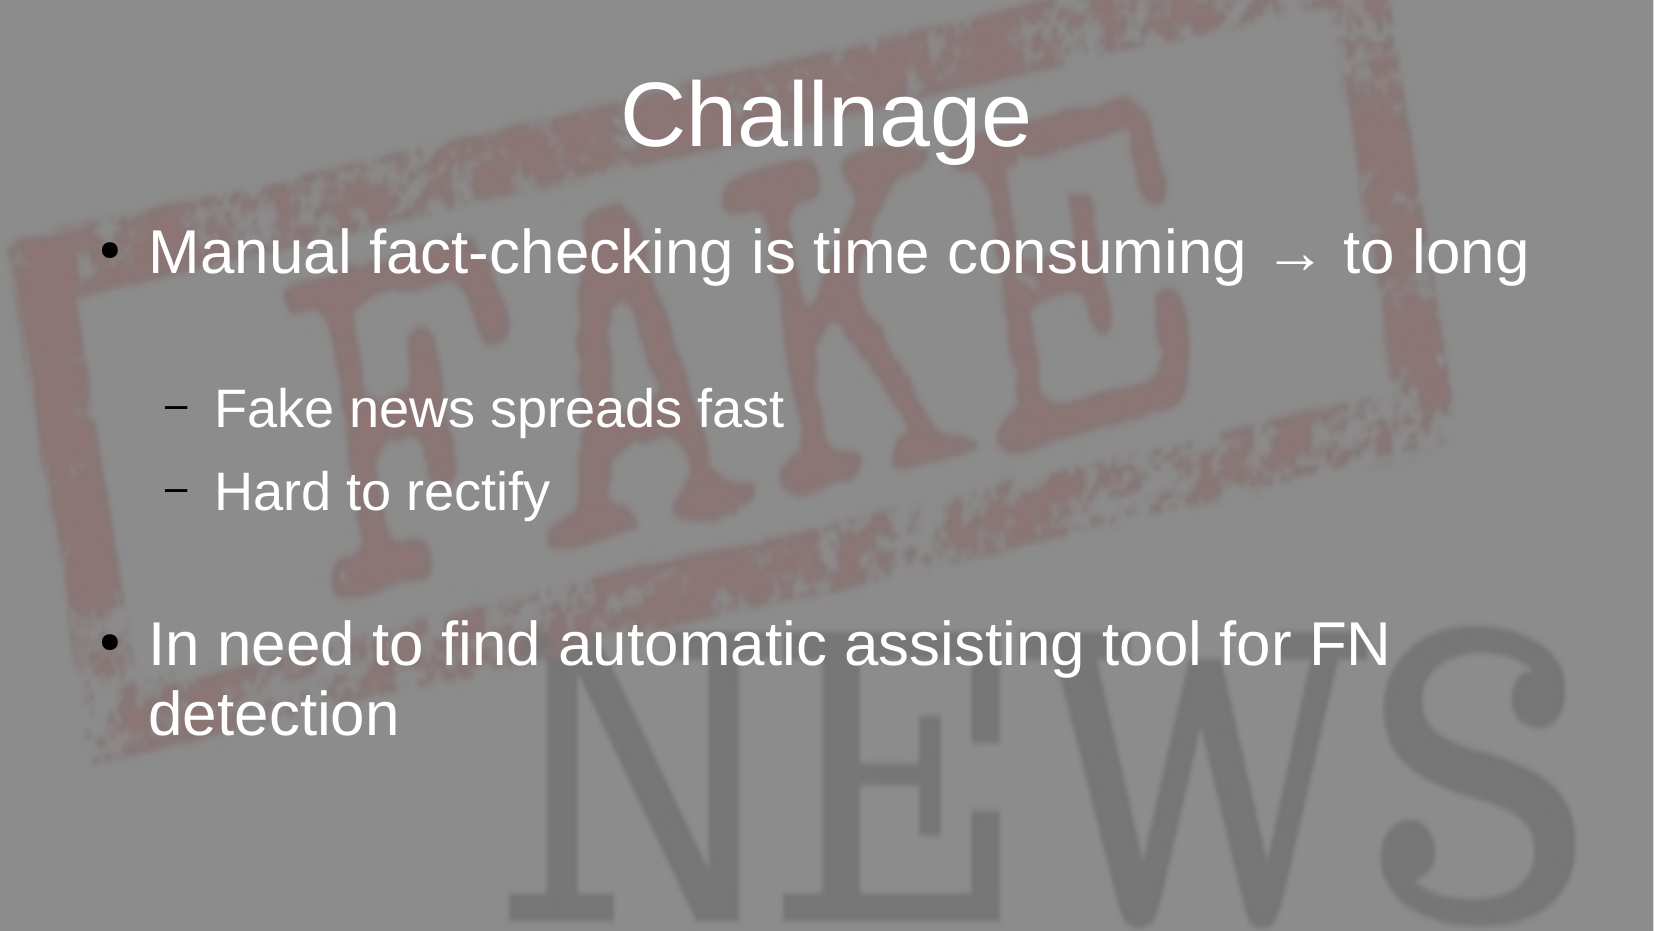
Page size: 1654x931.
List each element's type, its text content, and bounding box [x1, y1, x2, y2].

title Challnage [82, 37, 1571, 193]
list Manual fact-checking is time consuming → to long Fake news spreads fast Hard to rectify In need to find automatic assisting tool for FN detection [82, 217, 1571, 758]
picture [0, 0, 1654, 931]
